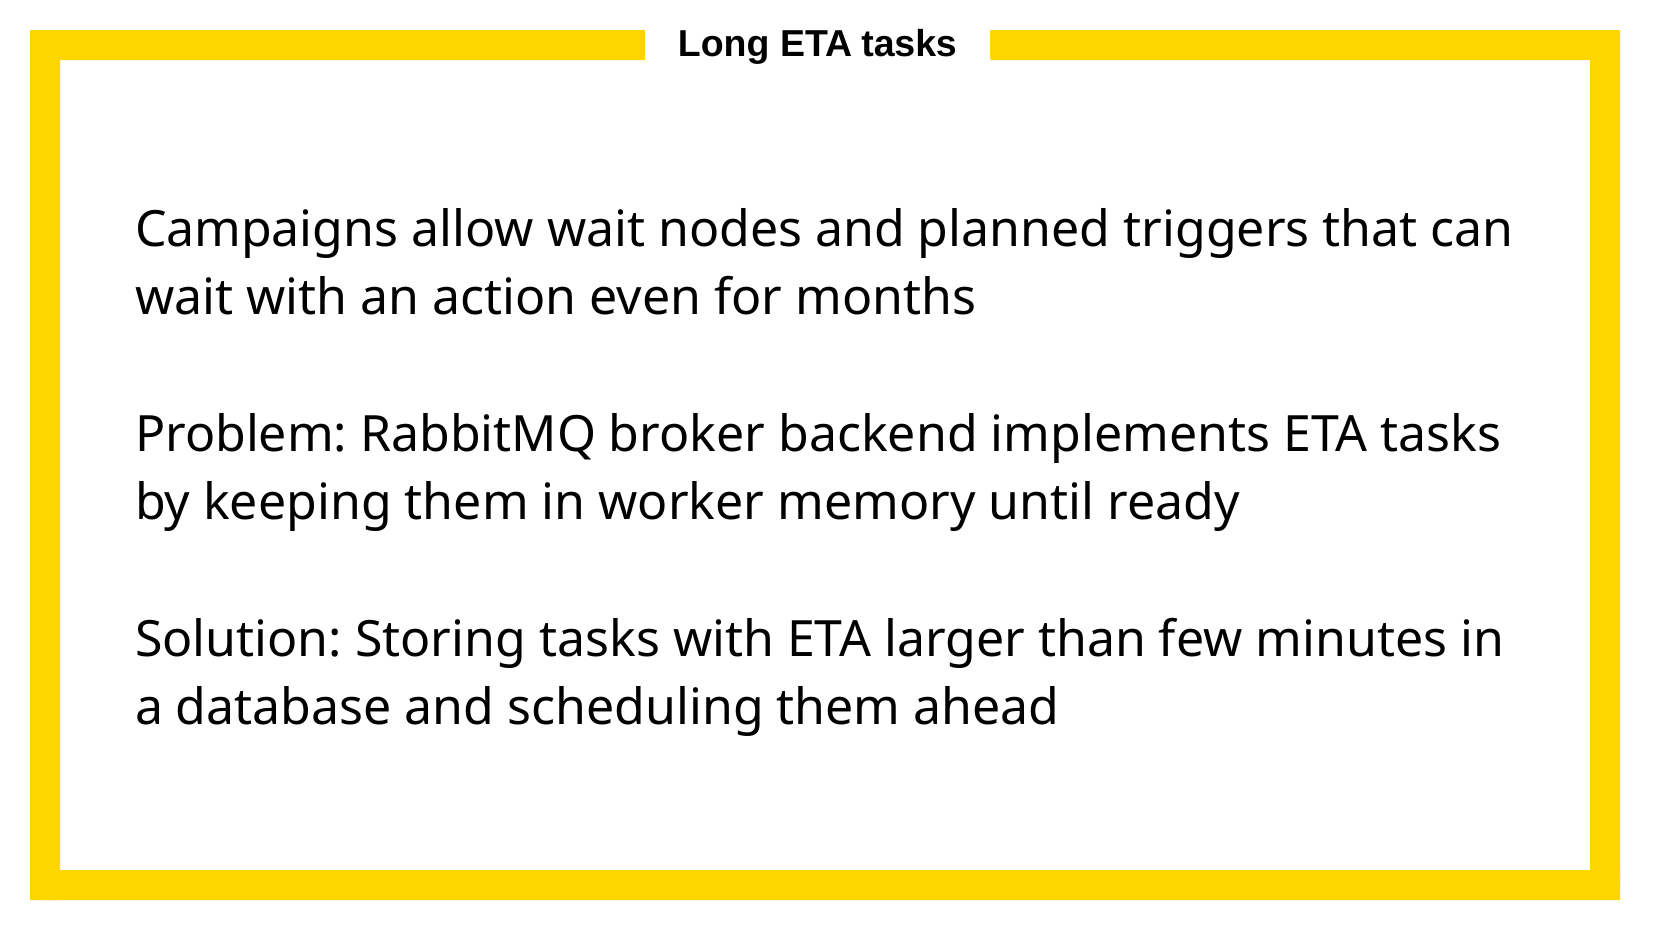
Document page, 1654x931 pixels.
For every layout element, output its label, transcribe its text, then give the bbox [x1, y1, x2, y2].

text_box [30, 30, 1621, 901]
text_box Long ETA tasks [645, 5, 991, 81]
text_box Campaigns allow wait nodes and planned triggers that can wait with an action even for months Problem: RabbitMQ broker backend implements ETA tasks by keeping them in worker memory until ready Solution: Storing tasks with ETA larger than few minutes in a database and scheduling them ahead [135, 96, 1531, 837]
